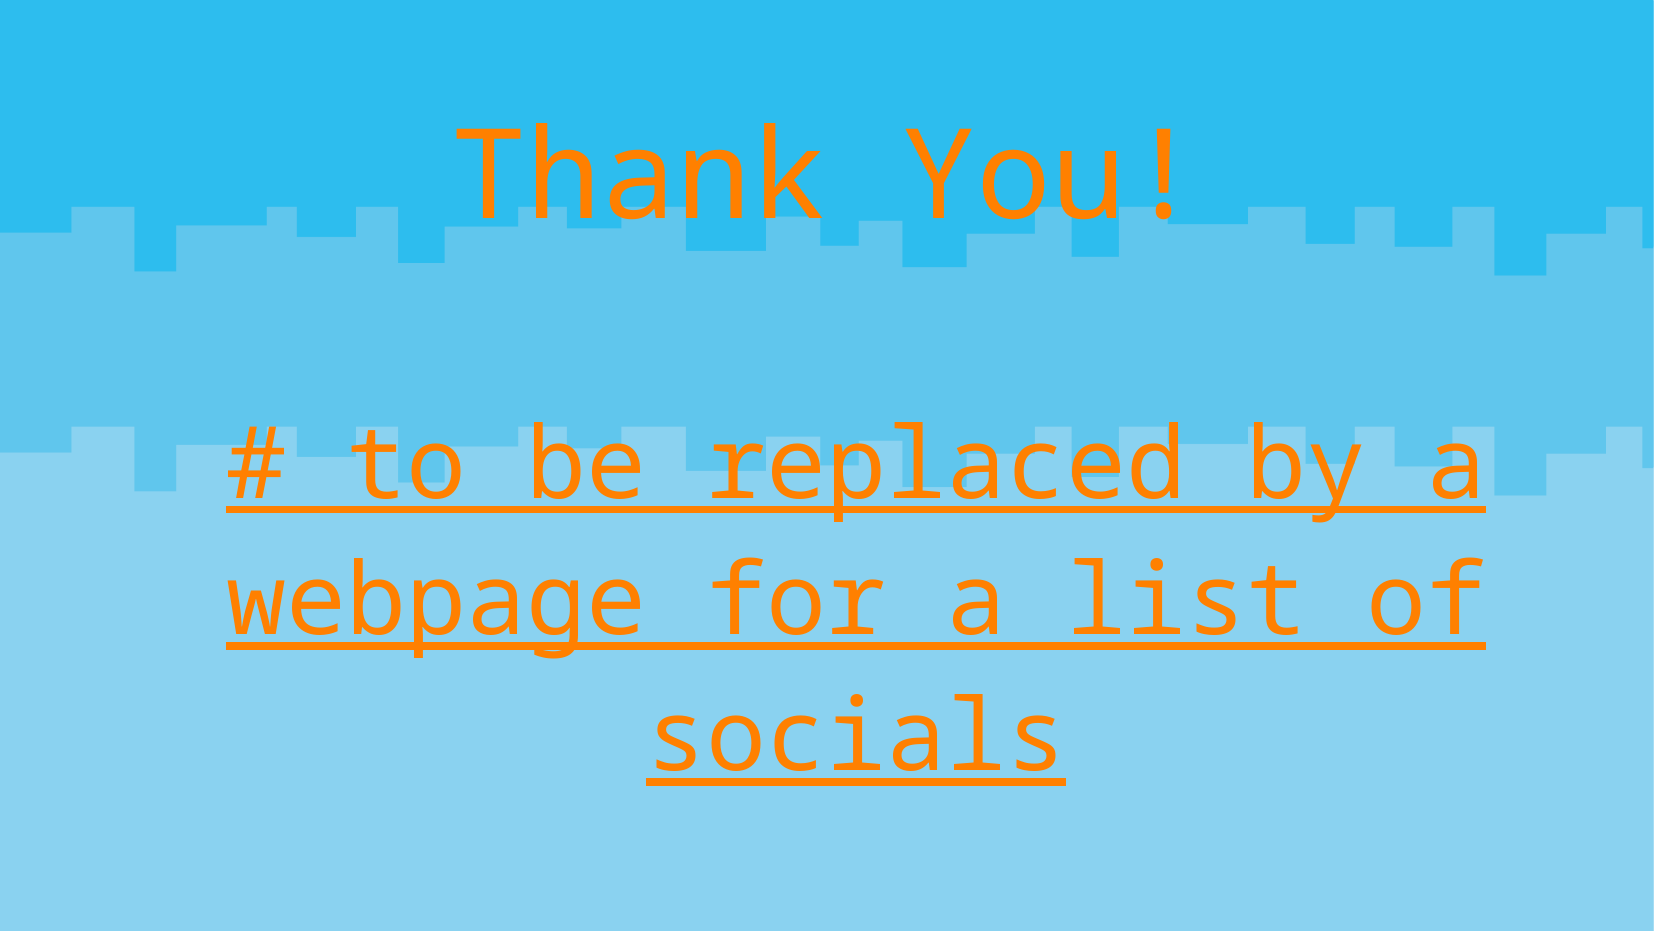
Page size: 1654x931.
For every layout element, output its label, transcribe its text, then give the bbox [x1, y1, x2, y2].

picture [0, 0, 1654, 931]
text_box # to be replaced by a webpage for a list of socials [206, 383, 1506, 931]
text_box Thank You! [383, 76, 1270, 383]
